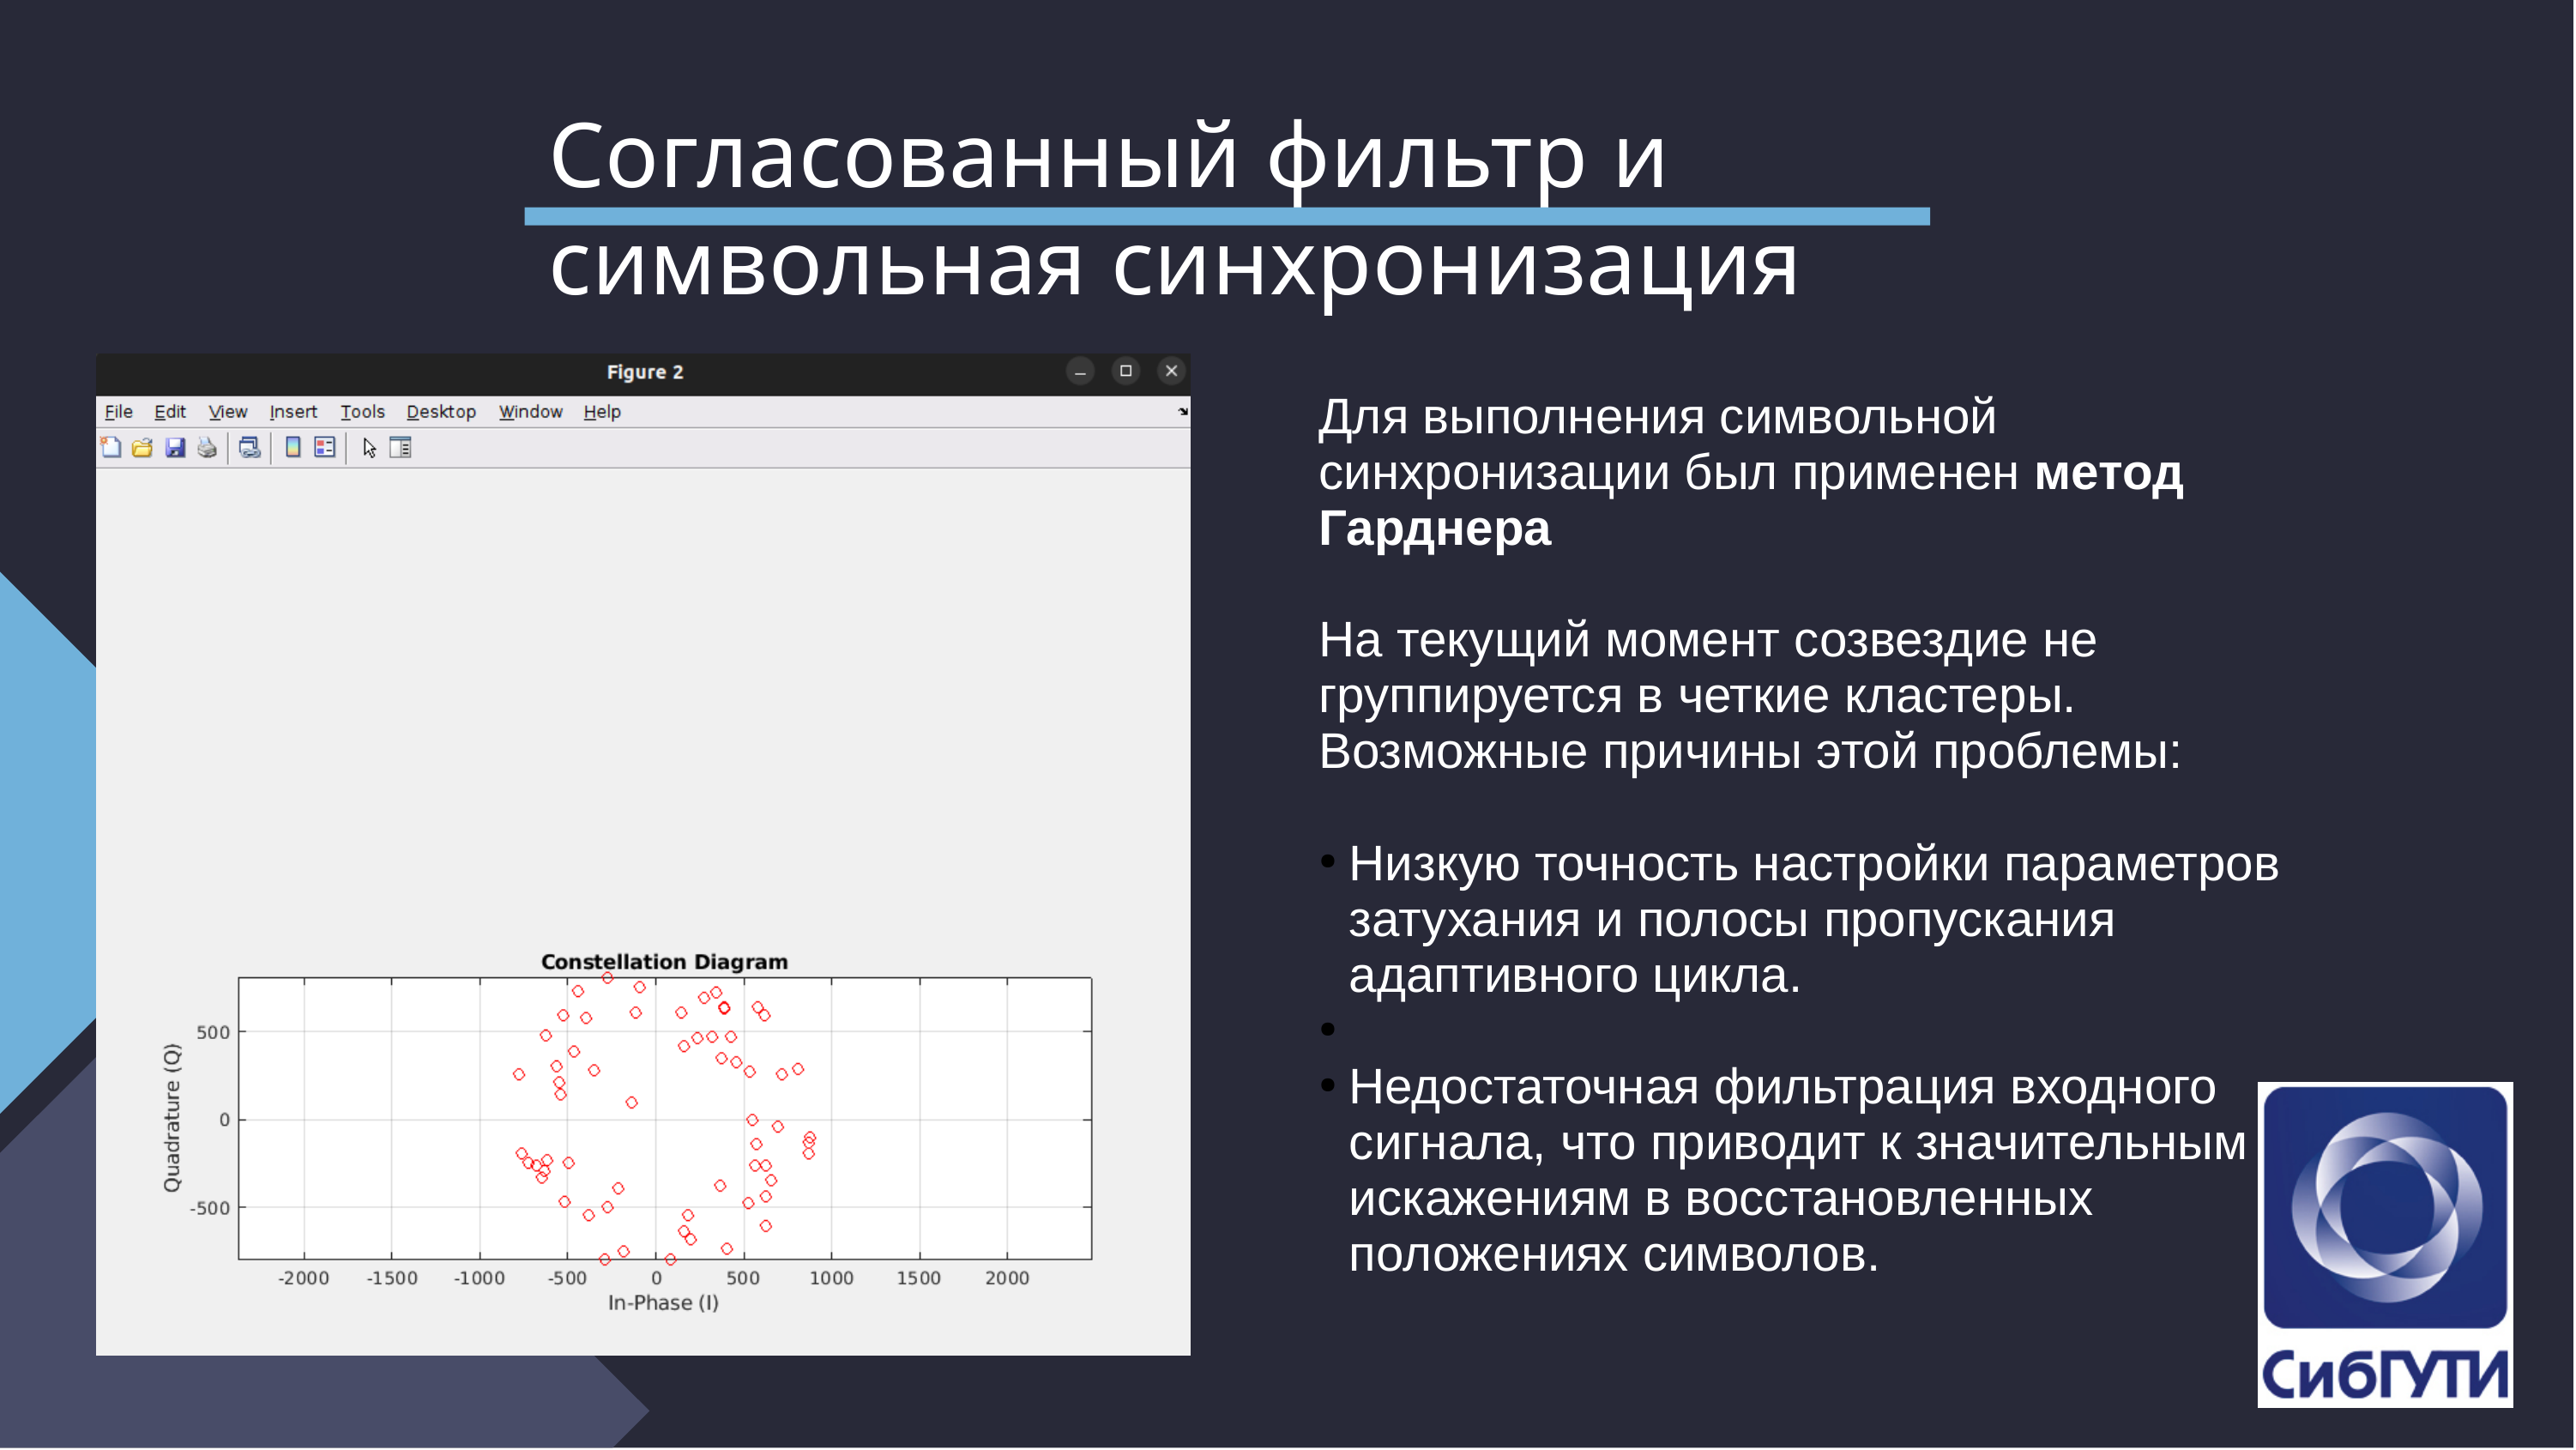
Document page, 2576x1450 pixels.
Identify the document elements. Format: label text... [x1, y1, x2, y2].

title Согласованный фильтр и символьная синхронизация [546, 96, 1995, 339]
picture [2258, 1082, 2513, 1409]
text_box [524, 207, 1931, 226]
subtitle Для выполнения символьной синхронизации был применен метод Гарднера На текущий момент созвездие не группируется в четкие кластеры. Возможные причины этой проблемы: Низкую точность настройки параметров затухания и полосы пропускания адаптивного цикла. Недостаточная фильтрация входного сигнала, что приводит к значительным искажениям в восстановленных положениях символов. [1318, 389, 2284, 1282]
text_box [0, 571, 96, 1115]
text_box [0, 1057, 650, 1448]
picture [96, 353, 1191, 1356]
